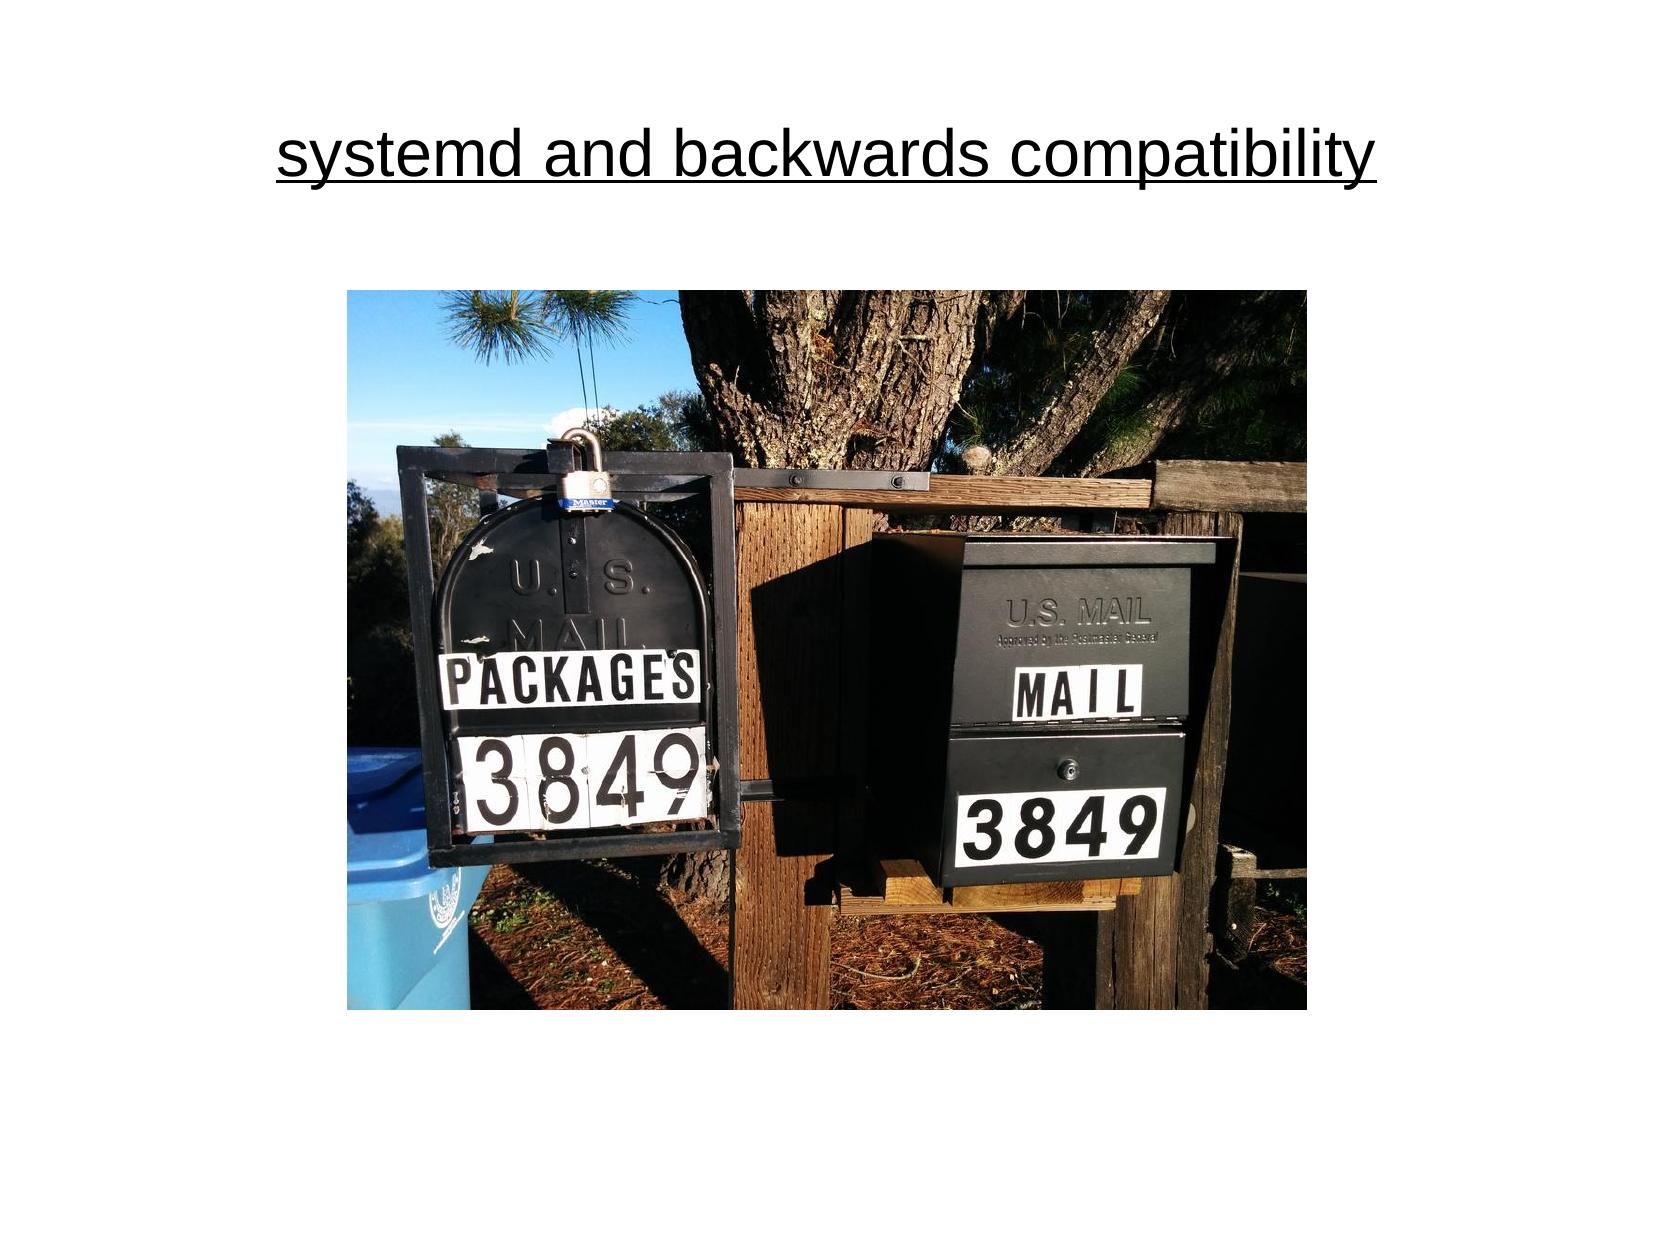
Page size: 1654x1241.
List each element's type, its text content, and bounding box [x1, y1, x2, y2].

picture [347, 290, 1307, 1010]
title systemd and backwards compatibility [82, 49, 1571, 257]
